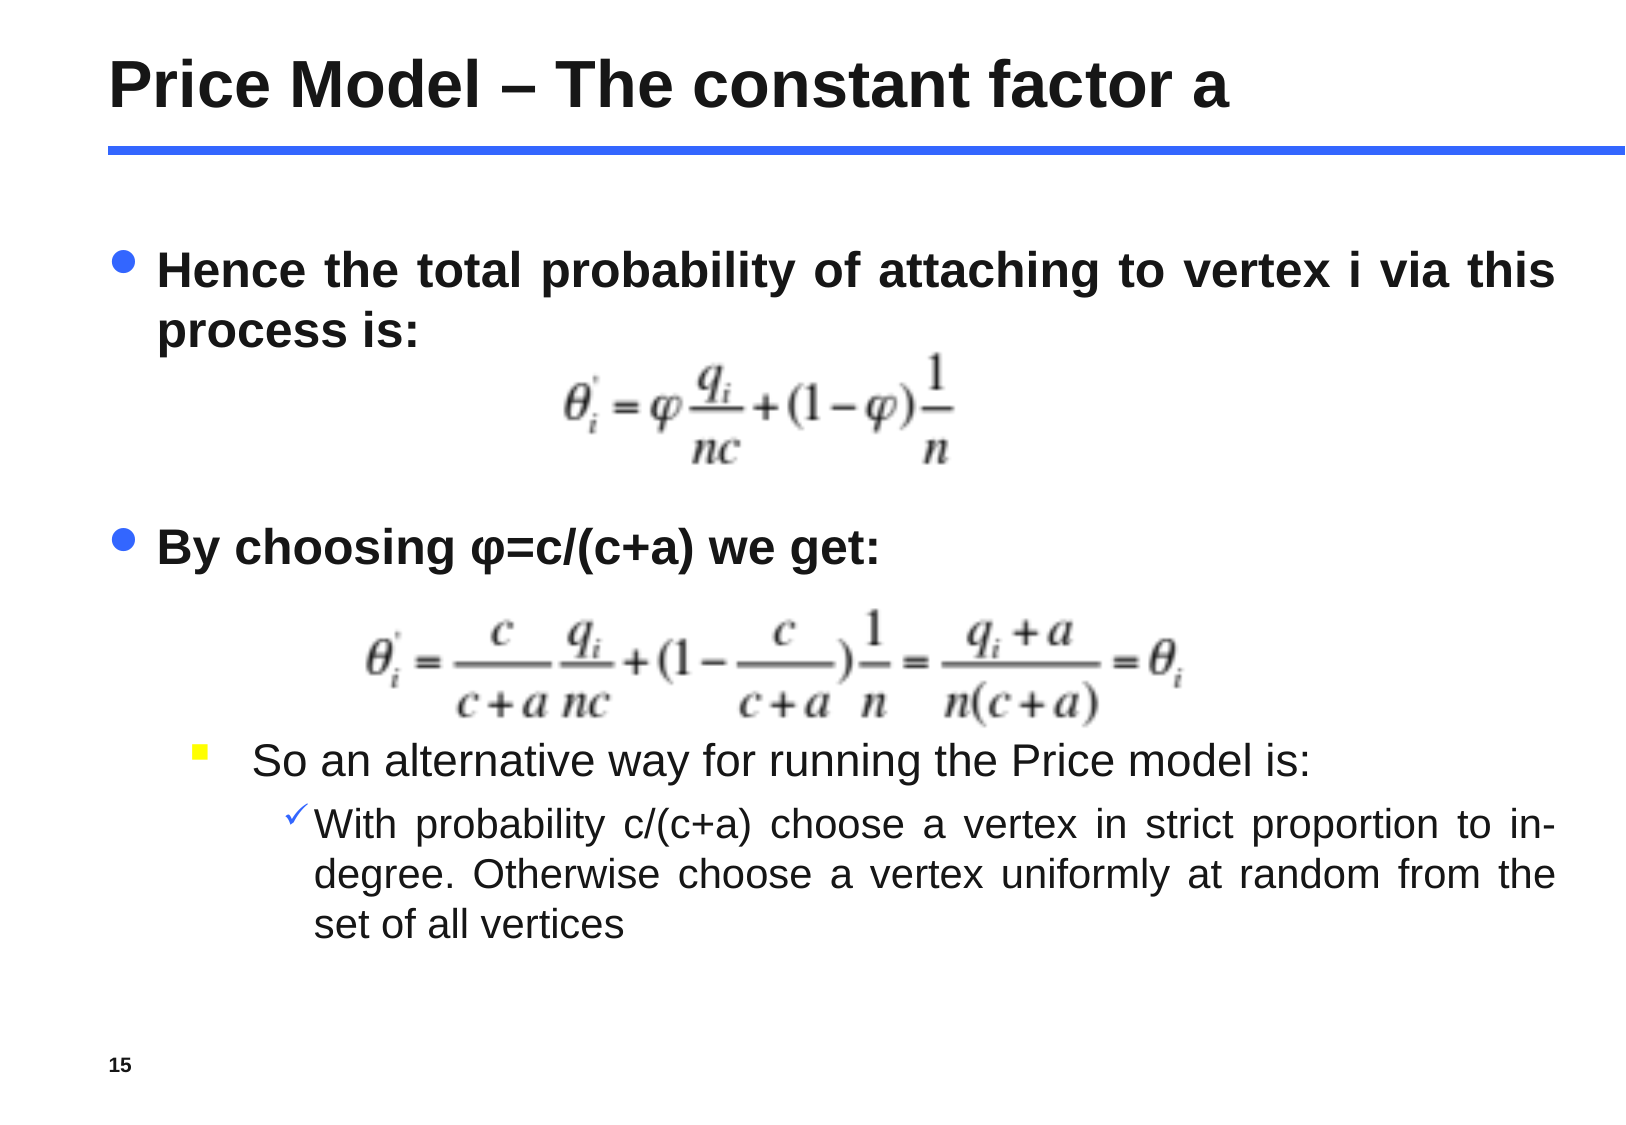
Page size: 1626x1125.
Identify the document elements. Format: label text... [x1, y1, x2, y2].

chart [361, 595, 1189, 735]
title Price Model – The constant factor a [108, 30, 1558, 131]
text_box <number> [108, 1051, 188, 1077]
chart [559, 337, 961, 469]
list Hence the total probability of attaching to vertex i via this process is: By choosing φ=c/(c+a) we get: So an alternative way for running the Price model is: With probability c/(c+a) choose a vertex in strict proportion to in-degree. Otherwise choose a vertex uniformly at random from the set of all vertices [108, 237, 1558, 975]
